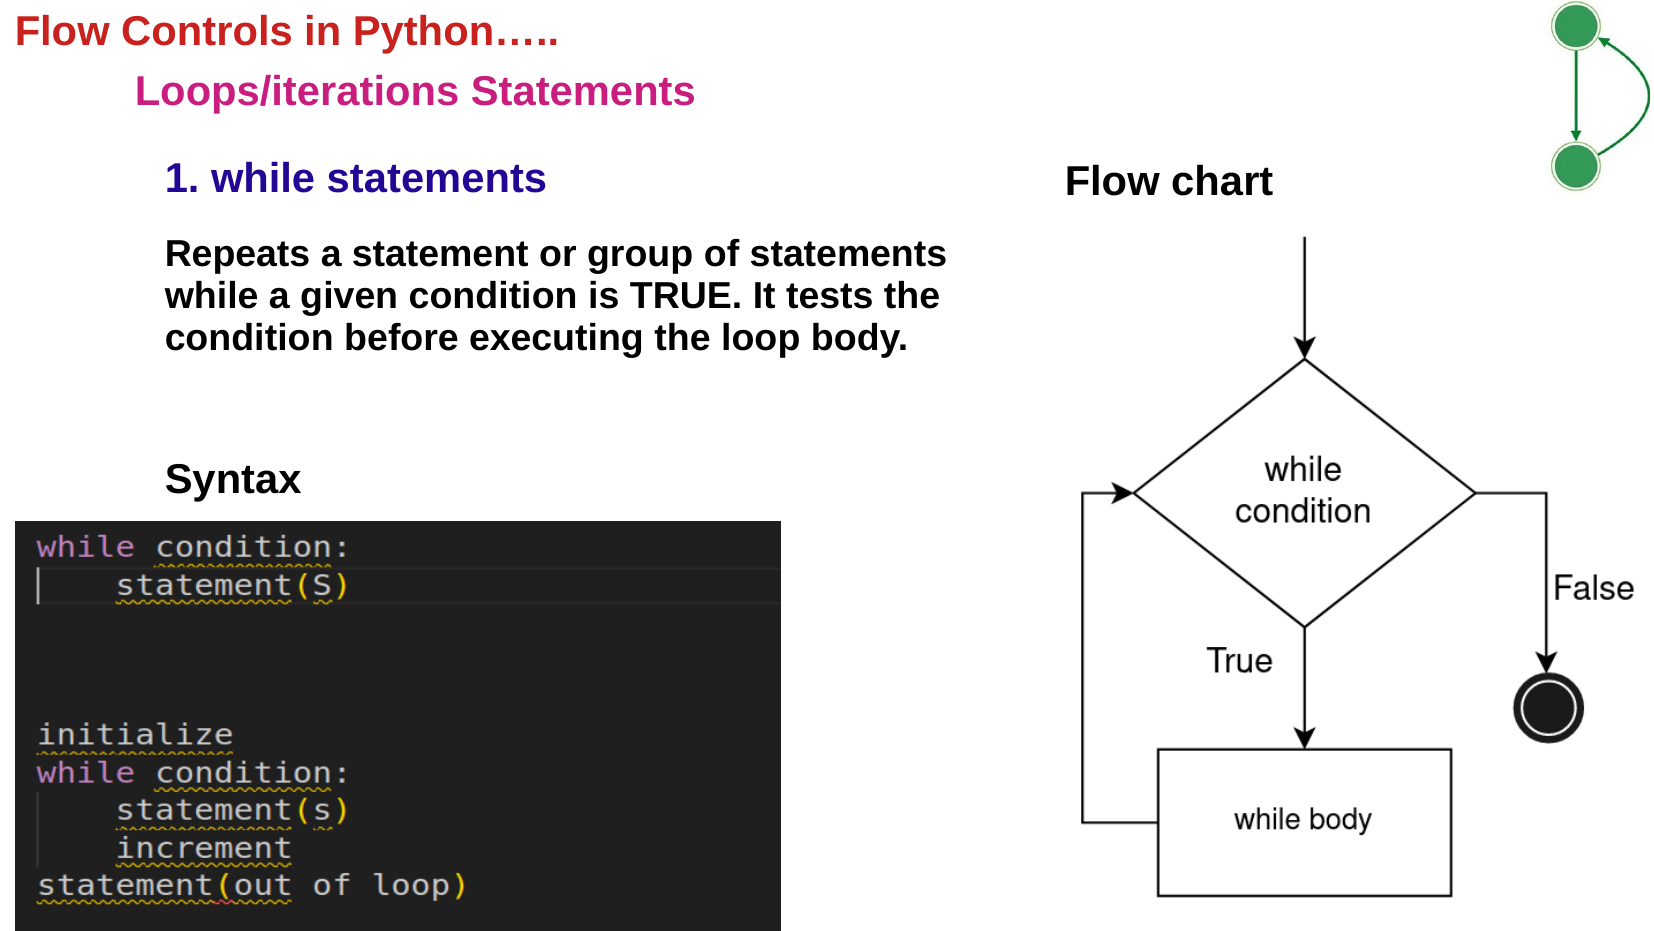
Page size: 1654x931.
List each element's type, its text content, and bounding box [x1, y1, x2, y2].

text_box Repeats a statement or group of statements while a given condition is TRUE. It tests the condition before executing the loop body. [150, 225, 1036, 376]
picture [1529, 0, 1650, 199]
text_box Flow chart [1050, 150, 1456, 212]
text_box Flow Controls in Python….. [0, 0, 871, 62]
text_box Loops/iterations Statements [120, 60, 1201, 136]
text_box Syntax [150, 448, 556, 511]
text_box 1. while statements [150, 147, 766, 211]
picture [15, 521, 781, 931]
picture [1065, 217, 1636, 917]
